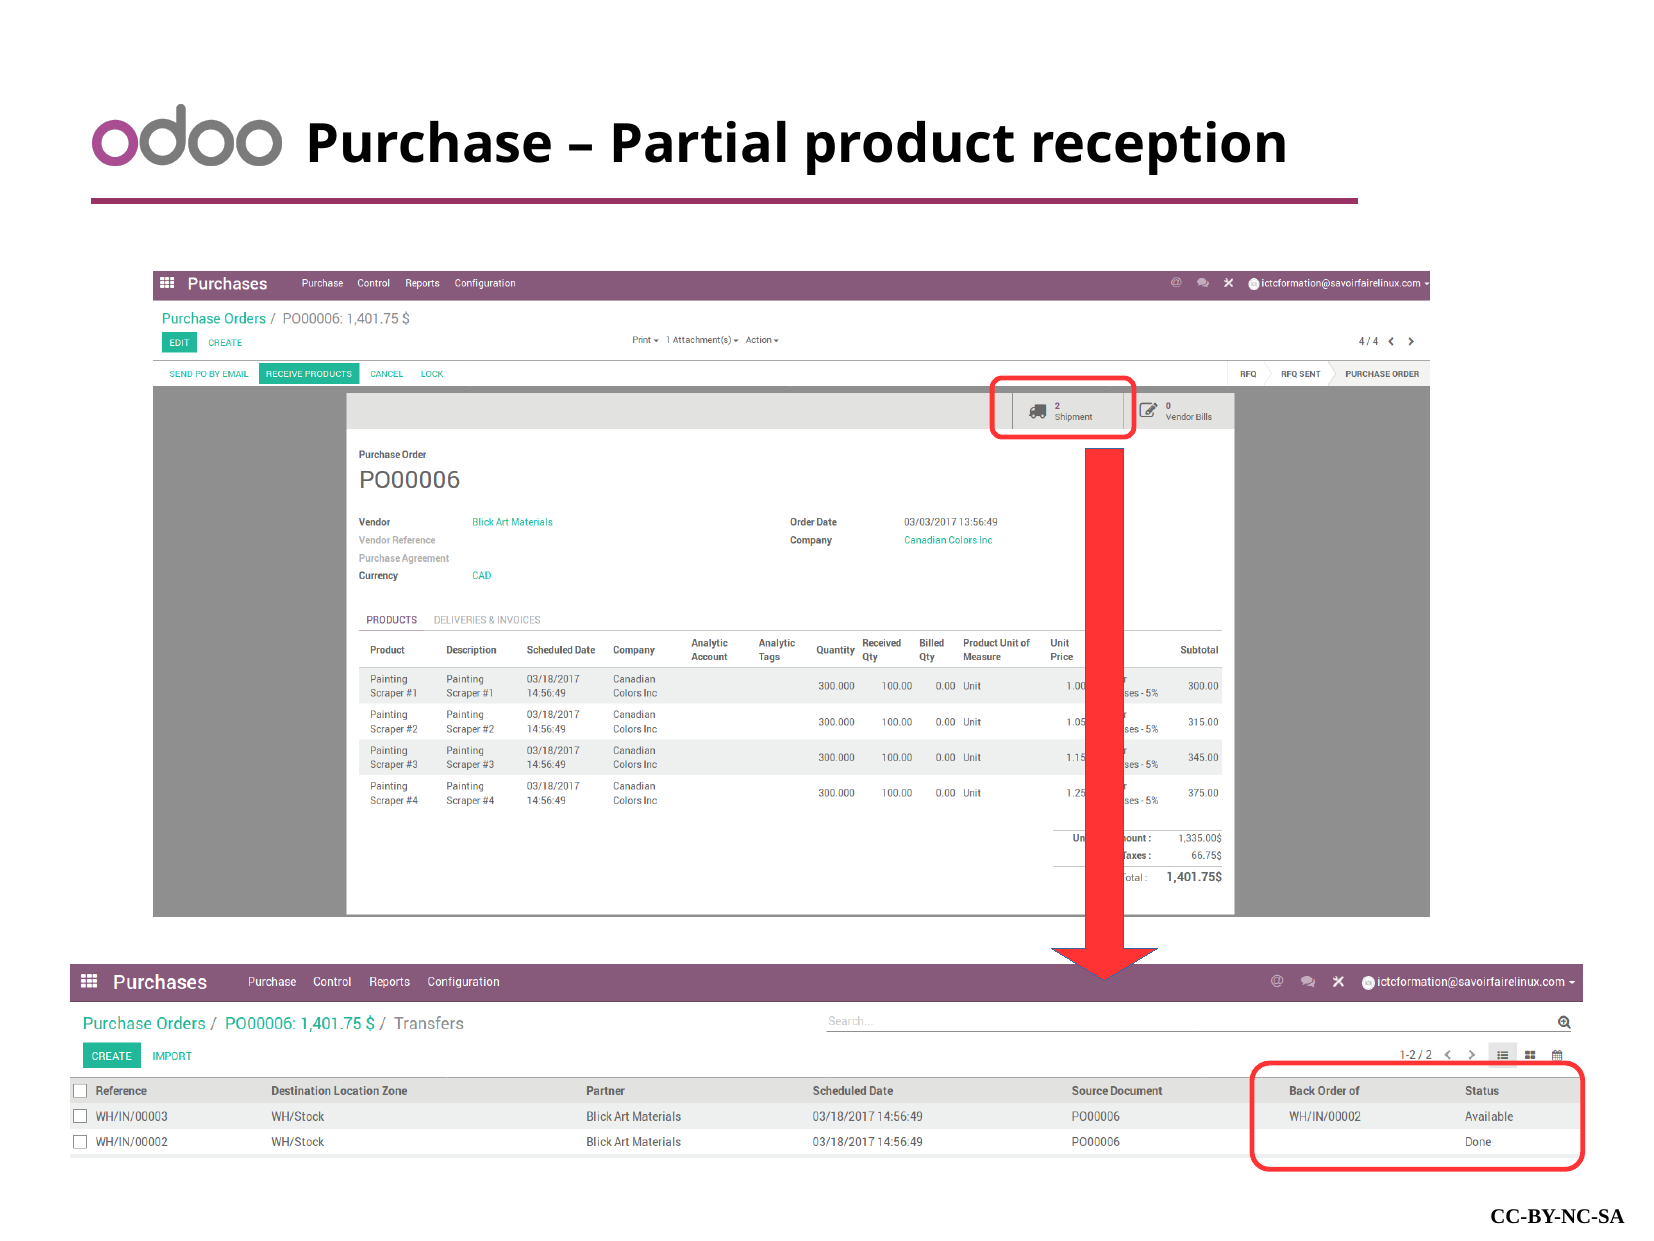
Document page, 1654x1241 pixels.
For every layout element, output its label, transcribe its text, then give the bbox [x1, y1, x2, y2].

picture [92, 104, 282, 166]
text_box [1251, 1062, 1583, 1170]
picture [70, 964, 1583, 1158]
title Purchase – Partial product reception [305, 37, 1568, 245]
picture [153, 271, 1430, 917]
text_box [992, 377, 1134, 438]
text_box [1051, 448, 1158, 981]
